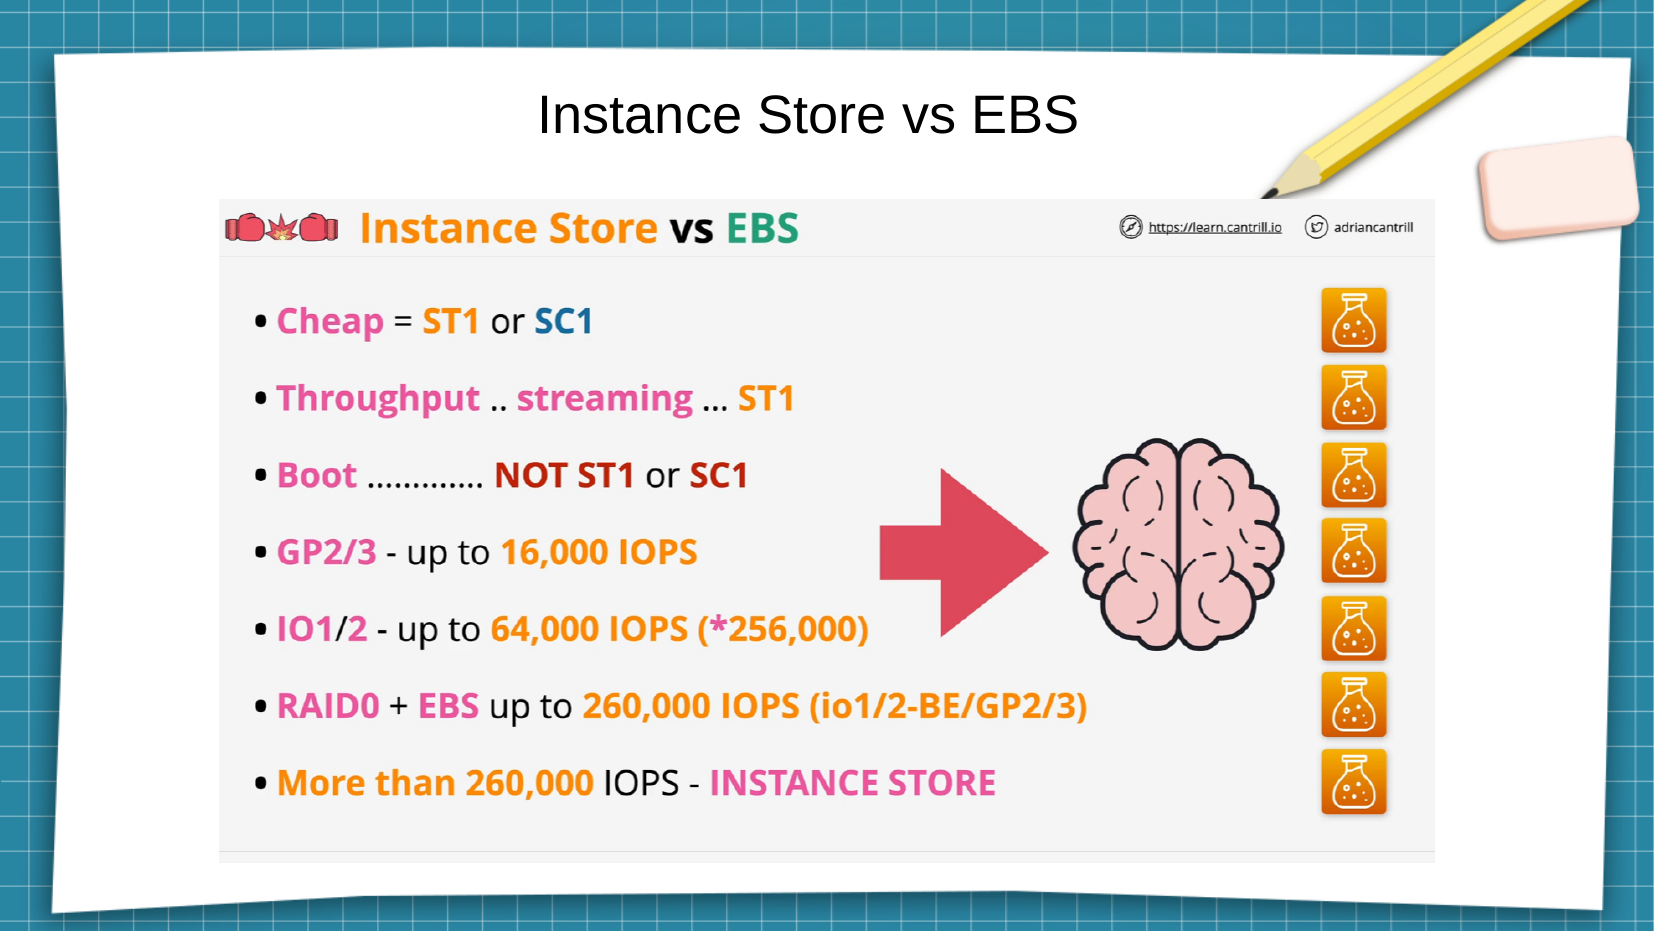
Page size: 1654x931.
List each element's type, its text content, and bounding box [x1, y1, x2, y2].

picture [0, 0, 1654, 931]
title Instance Store vs EBS [64, 37, 1554, 193]
